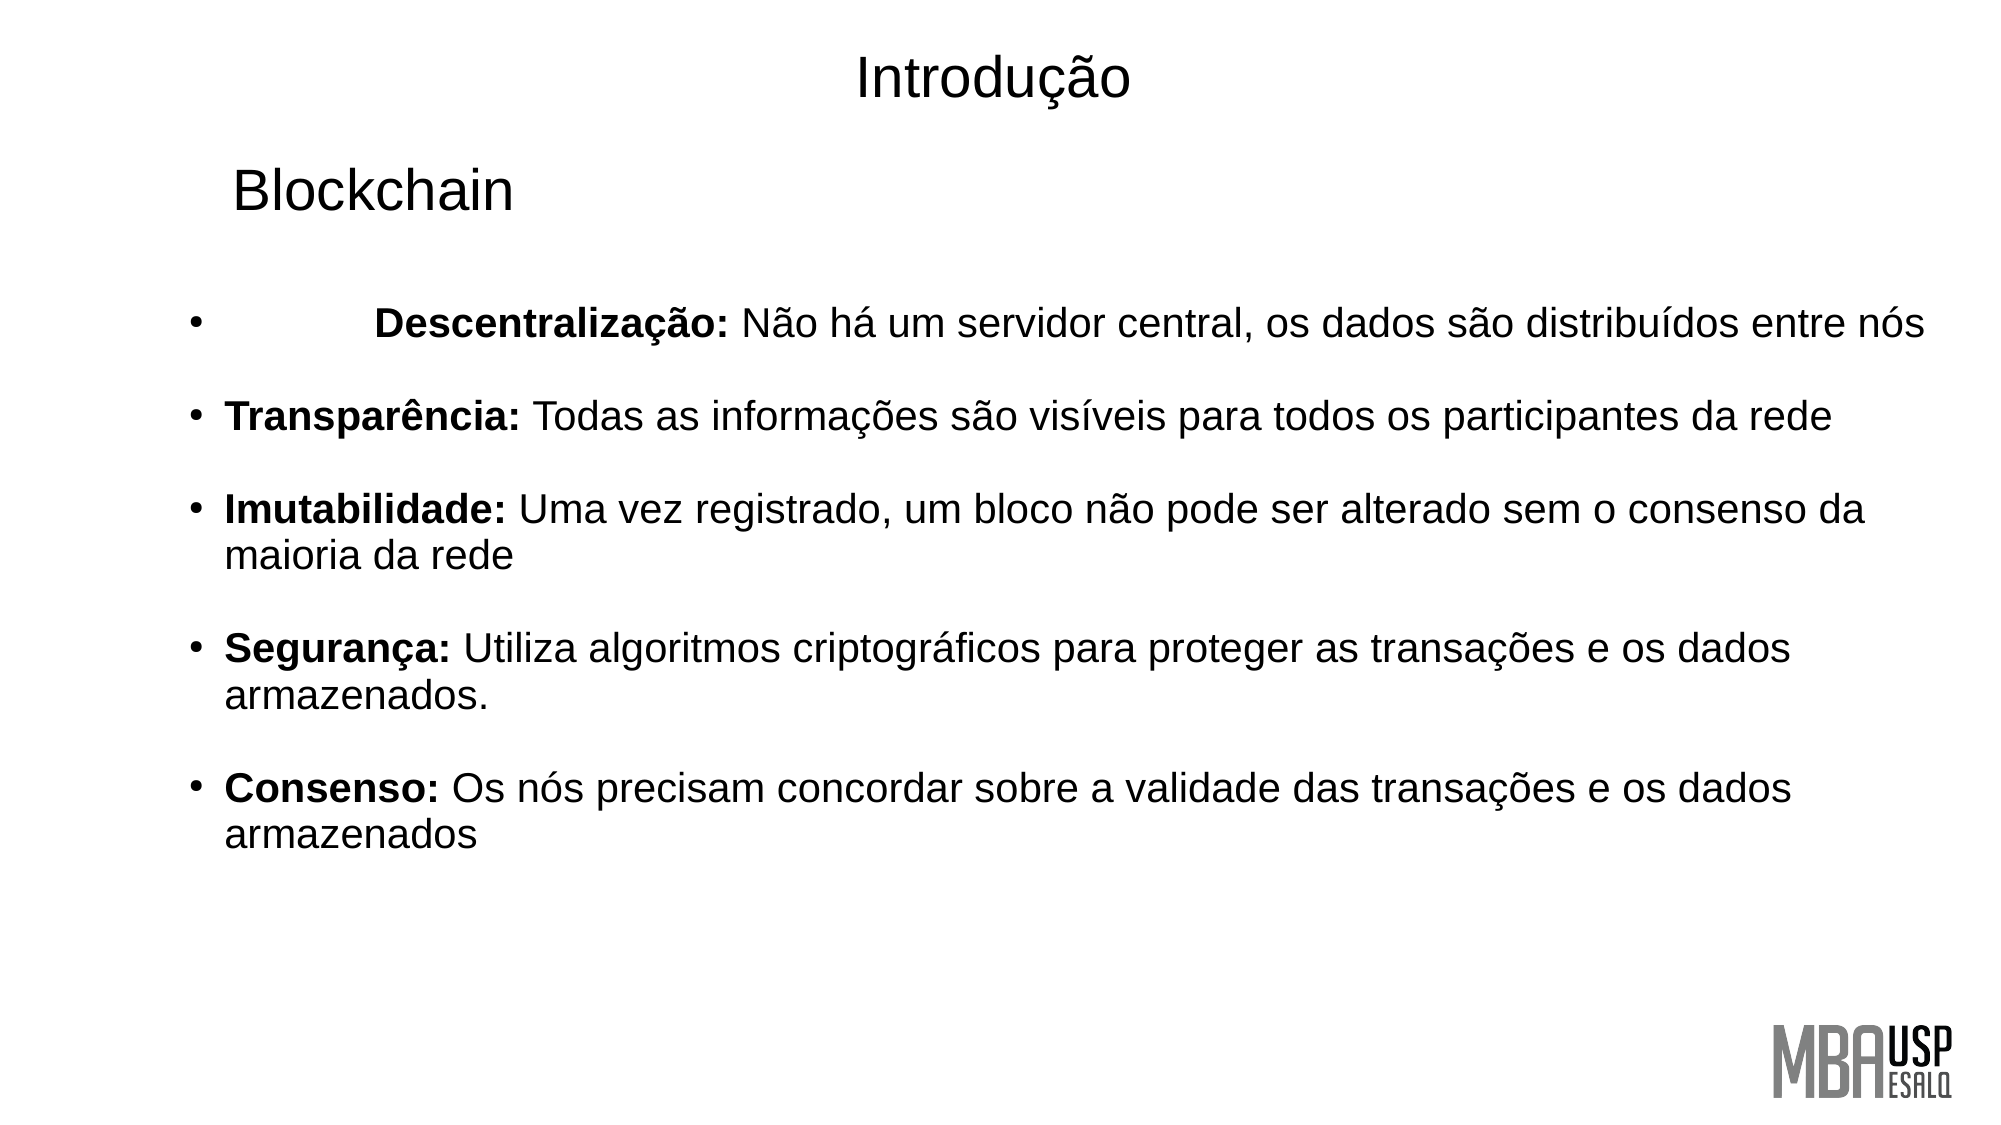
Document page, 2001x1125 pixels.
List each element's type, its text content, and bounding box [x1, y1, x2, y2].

picture [1765, 1021, 1960, 1102]
text_box Blockchain Descentralização: Não há um servidor central, os dados são distribuídos entre nós Transparência: Todas as informações são visíveis para todos os participantes da rede Imutabilidade: Uma vez registrado, um bloco não pode ser alterado sem o consenso da maioria da rede Segurança: Utiliza algoritmos criptográficos para proteger as transações e os dados armazenados. Consenso: Os nós precisam concordar sobre a validade das transações e os dados armazenados [82, 150, 1951, 976]
text_box Introdução [37, 37, 1951, 118]
